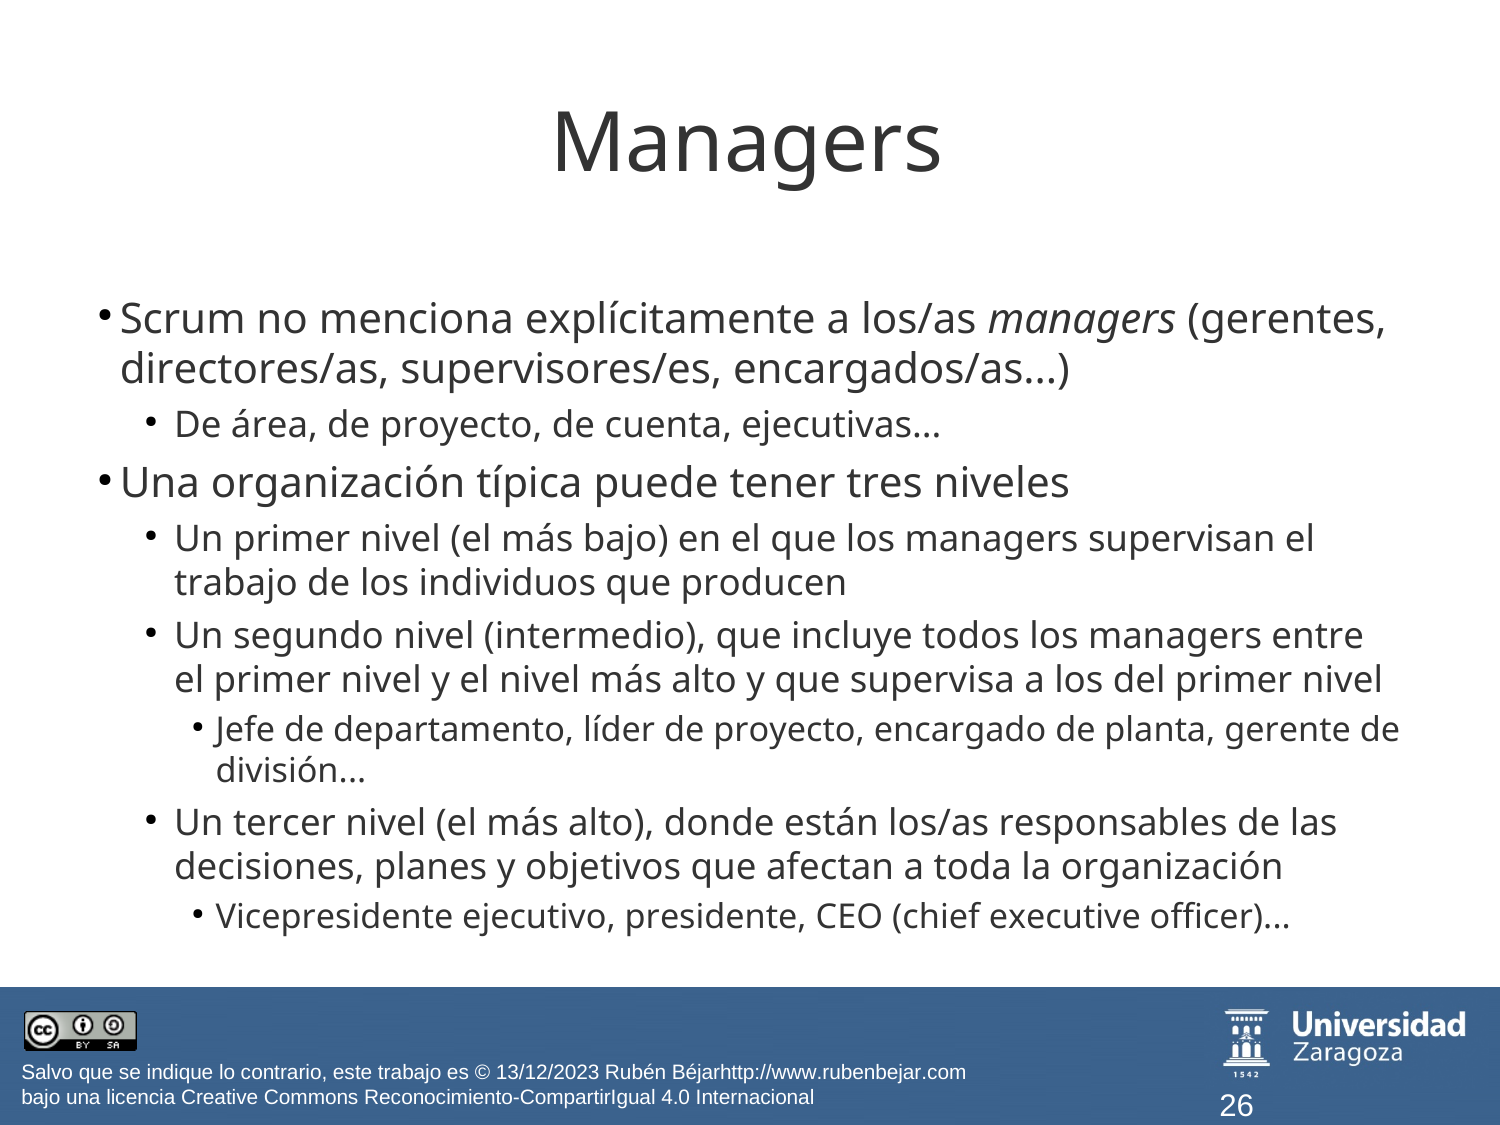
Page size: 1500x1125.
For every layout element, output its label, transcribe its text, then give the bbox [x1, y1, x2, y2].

title Managers [74, 20, 1420, 257]
list Scrum no menciona explícitamente a los/as managers (gerentes, directores/as, supervisores/es, encargados/as...) De área, de proyecto, de cuenta, ejecutivas... Una organización típica puede tener tres niveles Un primer nivel (el más bajo) en el que los managers supervisan el trabajo de los individuos que producen Un segundo nivel (intermedio), que incluye todos los managers entre el primer nivel y el nivel más alto y que supervisa a los del primer nivel Jefe de departamento, líder de proyecto, encargado de planta, gerente de división... Un tercer nivel (el más alto), donde están los/as responsables de las decisiones, planes y objetivos que afectan a toda la organización Vicepresidente ejecutivo, presidente, CEO (chief executive officer)... [82, 283, 1418, 957]
picture [0, 987, 1500, 1125]
